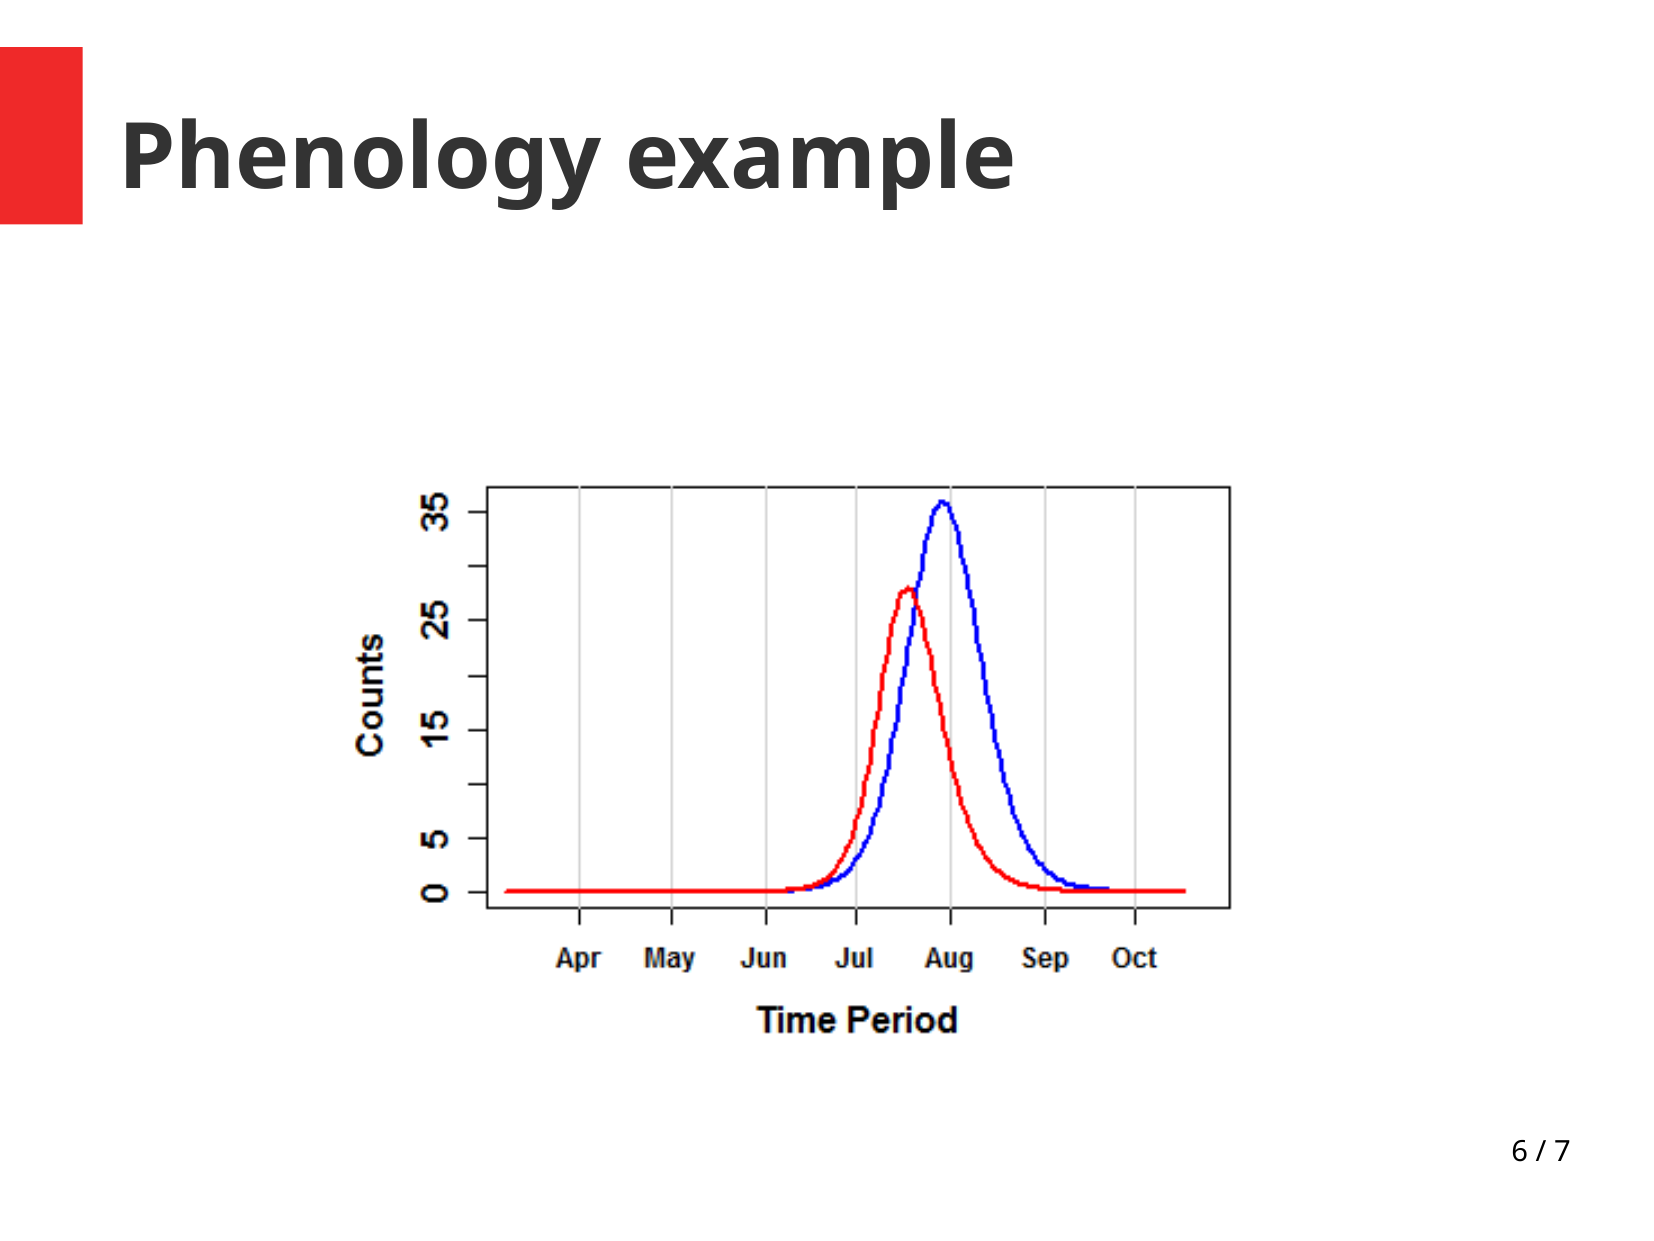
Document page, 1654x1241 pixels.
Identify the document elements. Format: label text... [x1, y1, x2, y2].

title Phenology example [118, 49, 1571, 257]
picture [354, 354, 1299, 1074]
